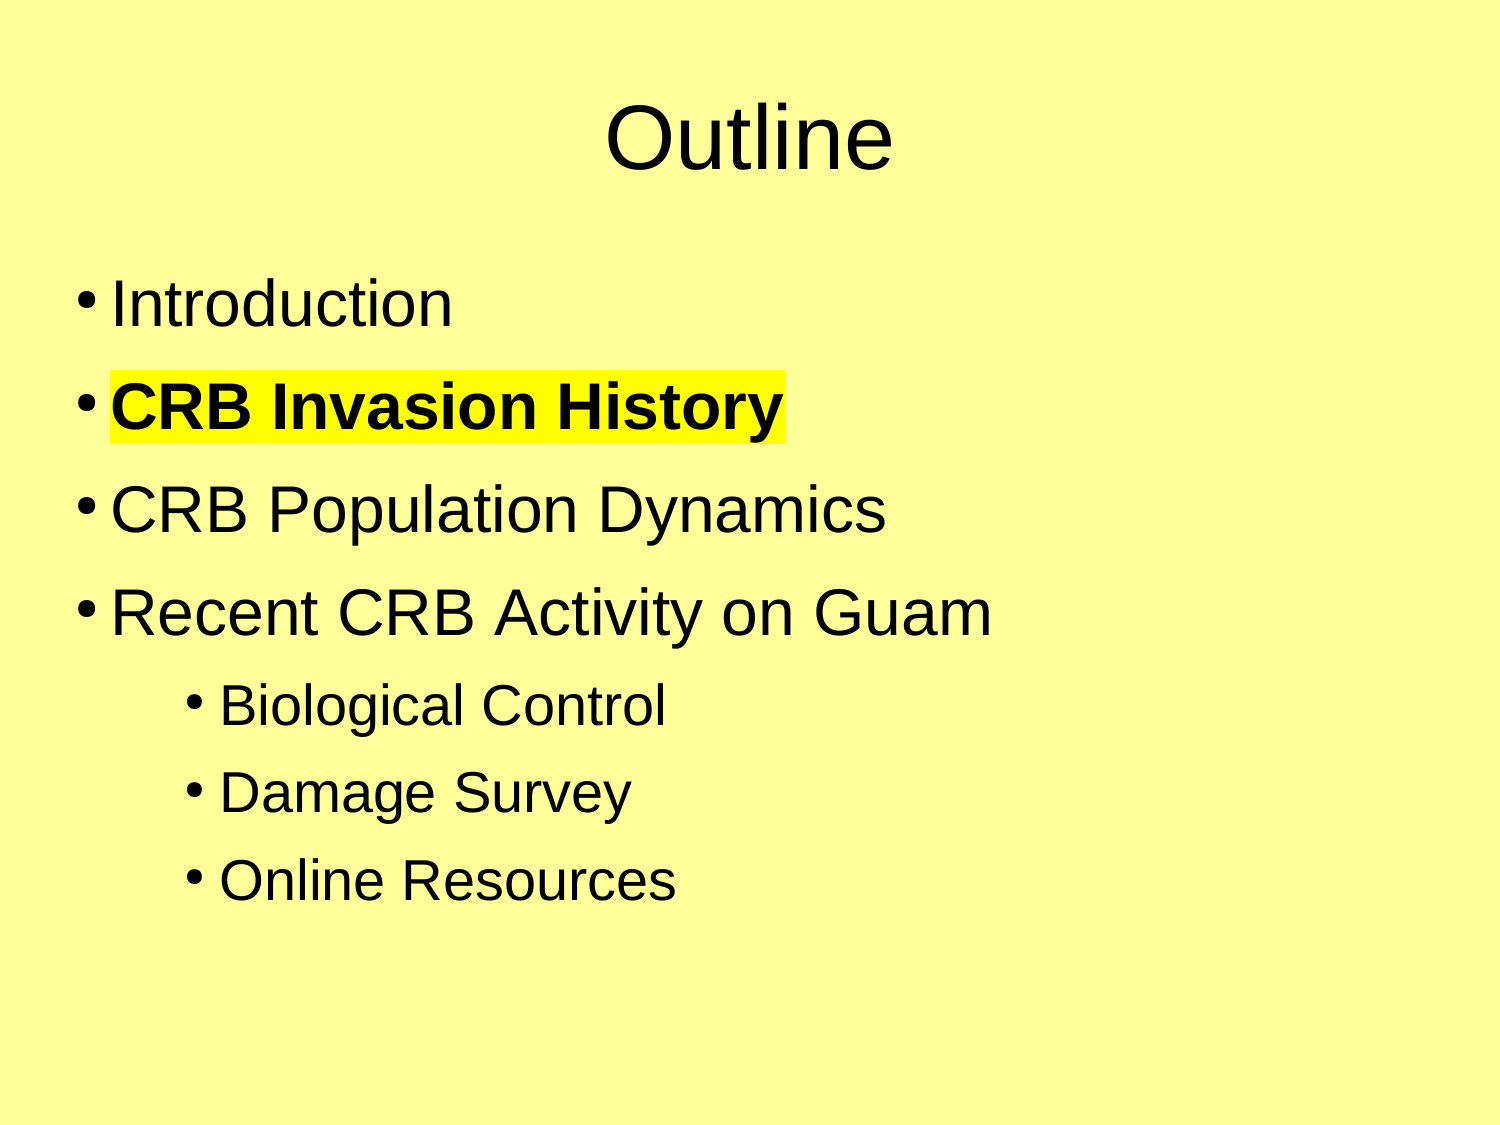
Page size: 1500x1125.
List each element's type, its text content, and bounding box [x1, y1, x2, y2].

title Outline [75, 44, 1425, 233]
list Introduction CRB Invasion History CRB Population Dynamics Recent CRB Activity on Guam Biological Control Damage Survey Online Resources [75, 263, 1425, 916]
